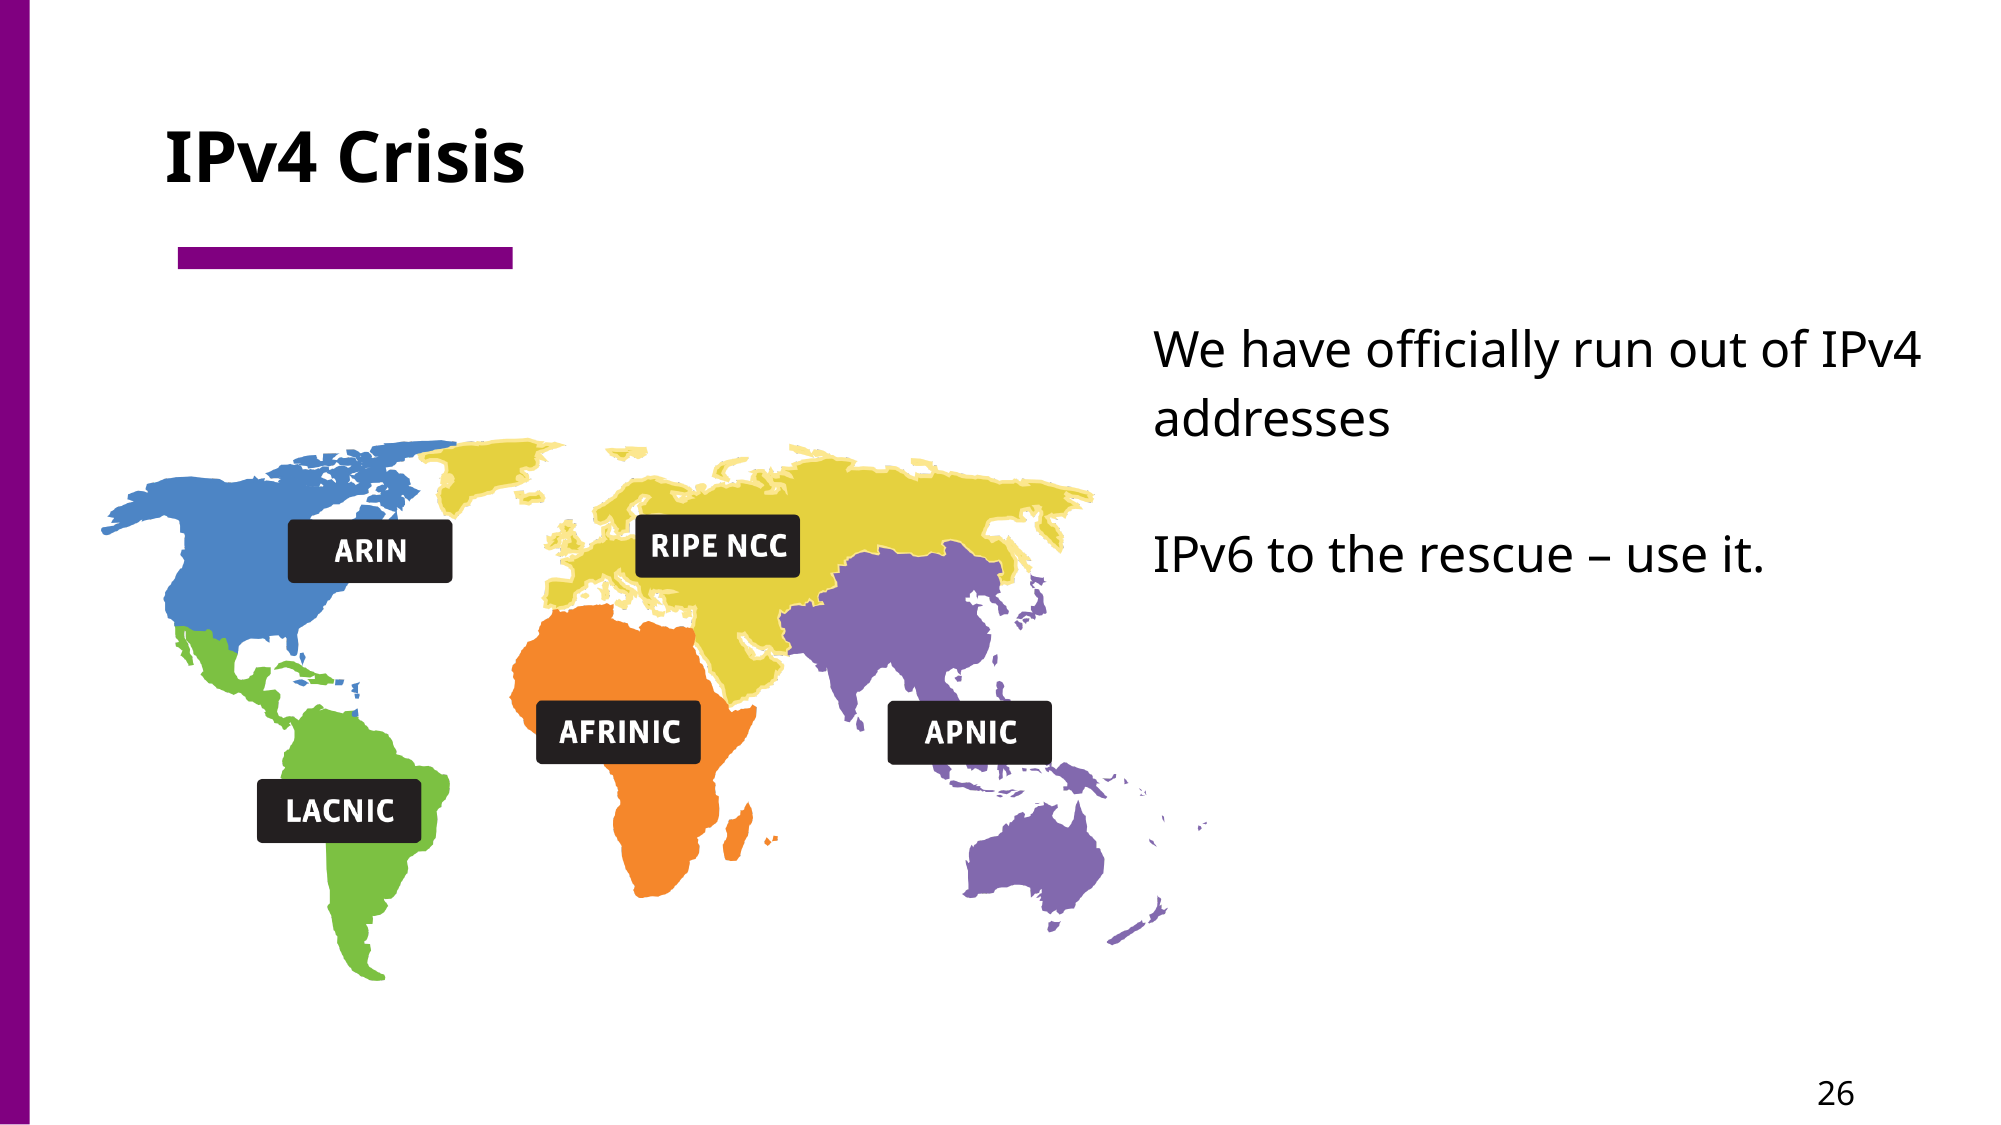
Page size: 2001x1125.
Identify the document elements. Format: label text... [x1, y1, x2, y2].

picture [90, 404, 1138, 1006]
text_box We have officially run out of IPv4 addresses IPv6 to the rescue – use it. [1138, 306, 1951, 1125]
text_box IPv4 Crisis [151, 0, 1849, 212]
